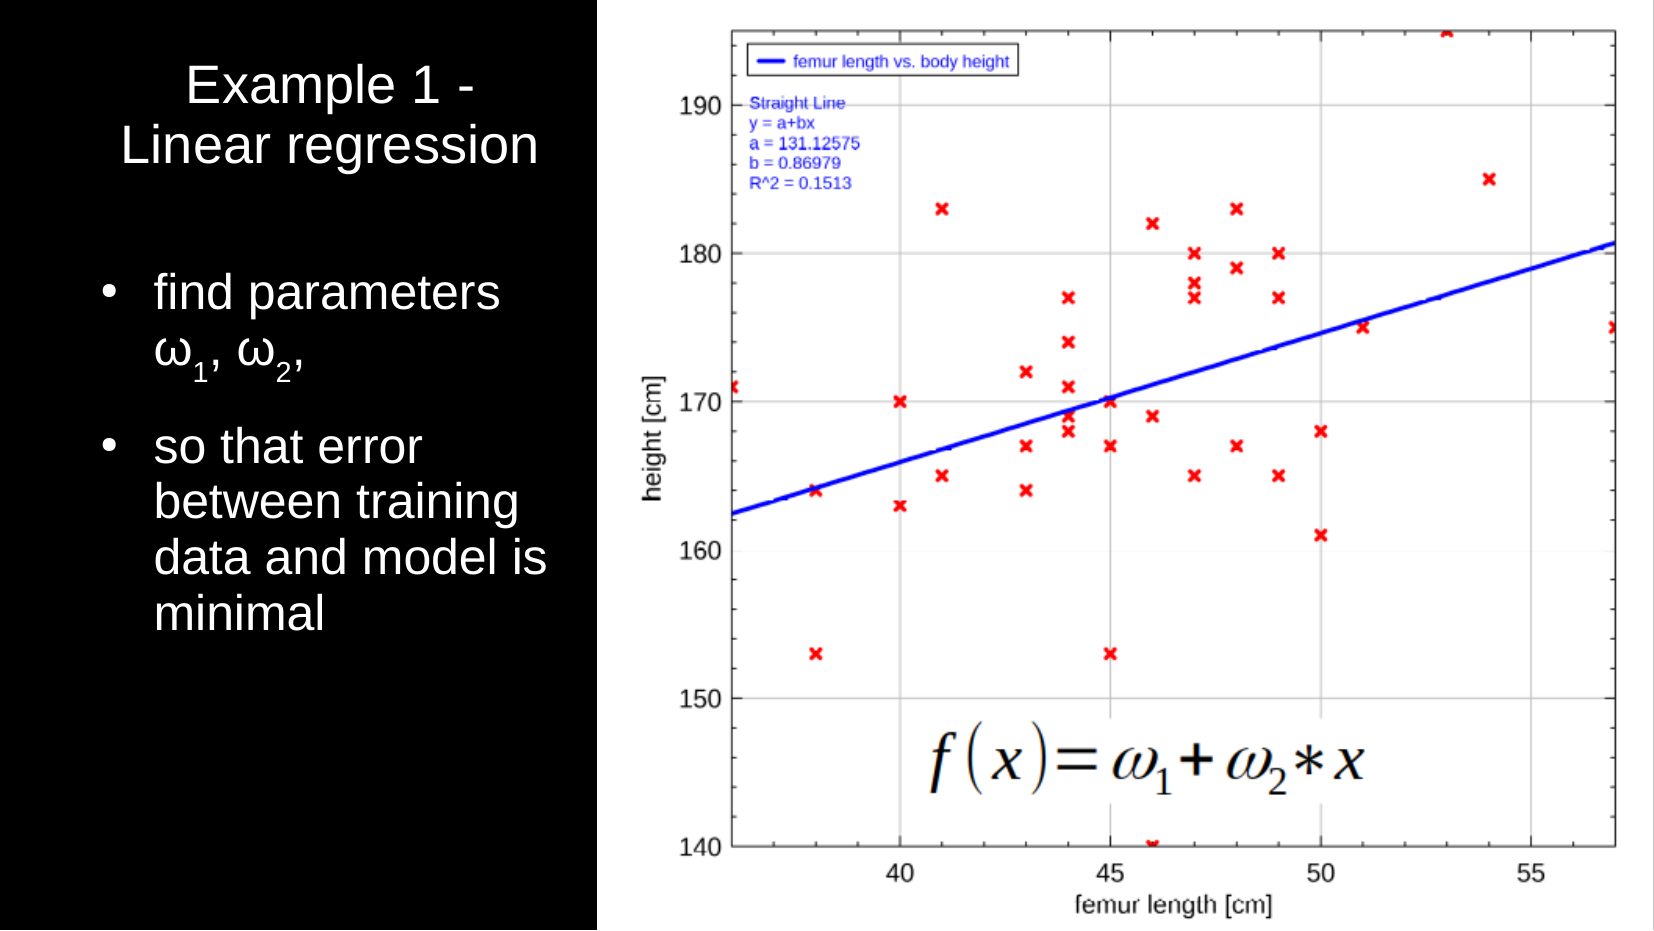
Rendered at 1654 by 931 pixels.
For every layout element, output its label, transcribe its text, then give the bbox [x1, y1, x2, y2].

list find parameters ω1, ω2, so that error between training data and model is minimal [82, 264, 579, 805]
picture [597, 0, 1654, 931]
title Example 1 - Linear regression [82, 37, 579, 193]
